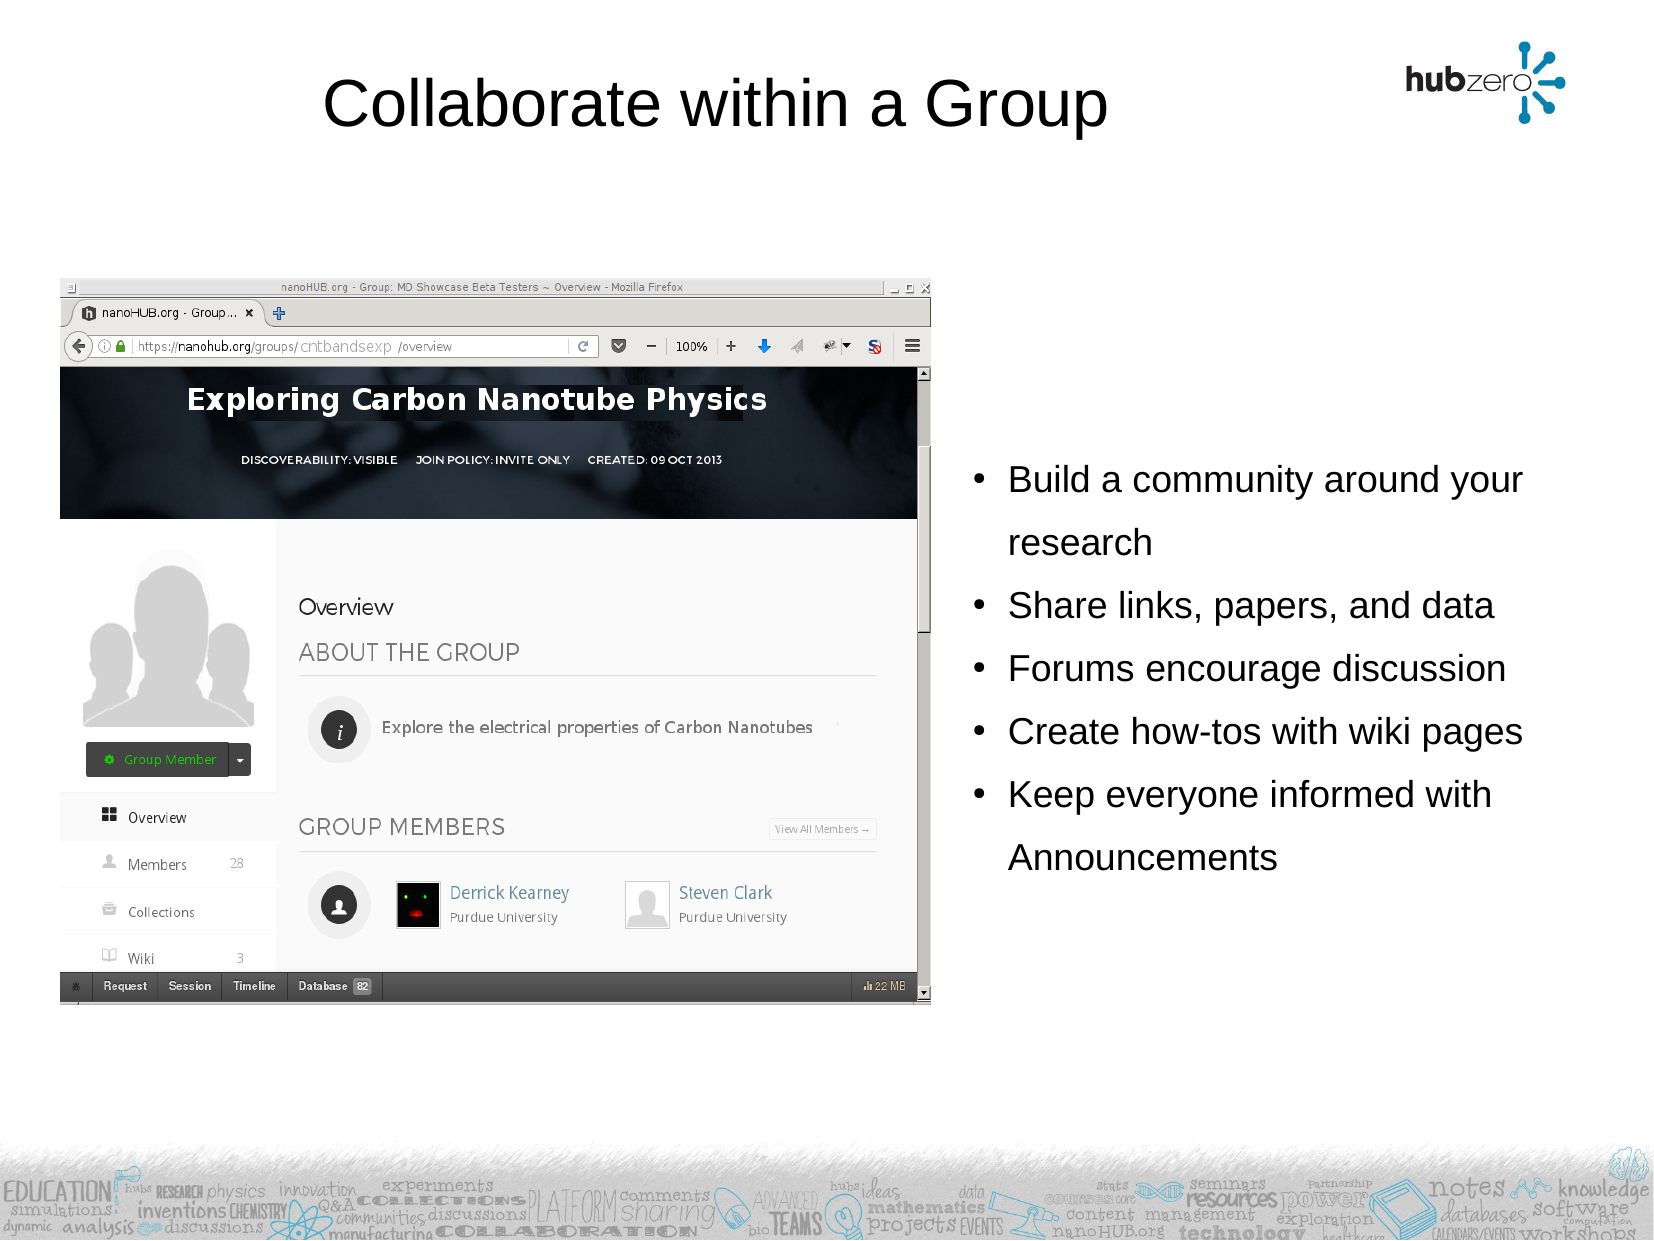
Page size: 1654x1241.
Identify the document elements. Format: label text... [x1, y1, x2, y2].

picture [60, 278, 931, 1006]
picture [1402, 38, 1569, 127]
title Collaborate within a Group [82, 46, 1351, 161]
picture [0, 1140, 1654, 1240]
text_box Build a community around your research Share links, papers, and data Forums encourage discussion Create how-tos with wiki pages Keep everyone informed with Announcements [957, 430, 1539, 866]
